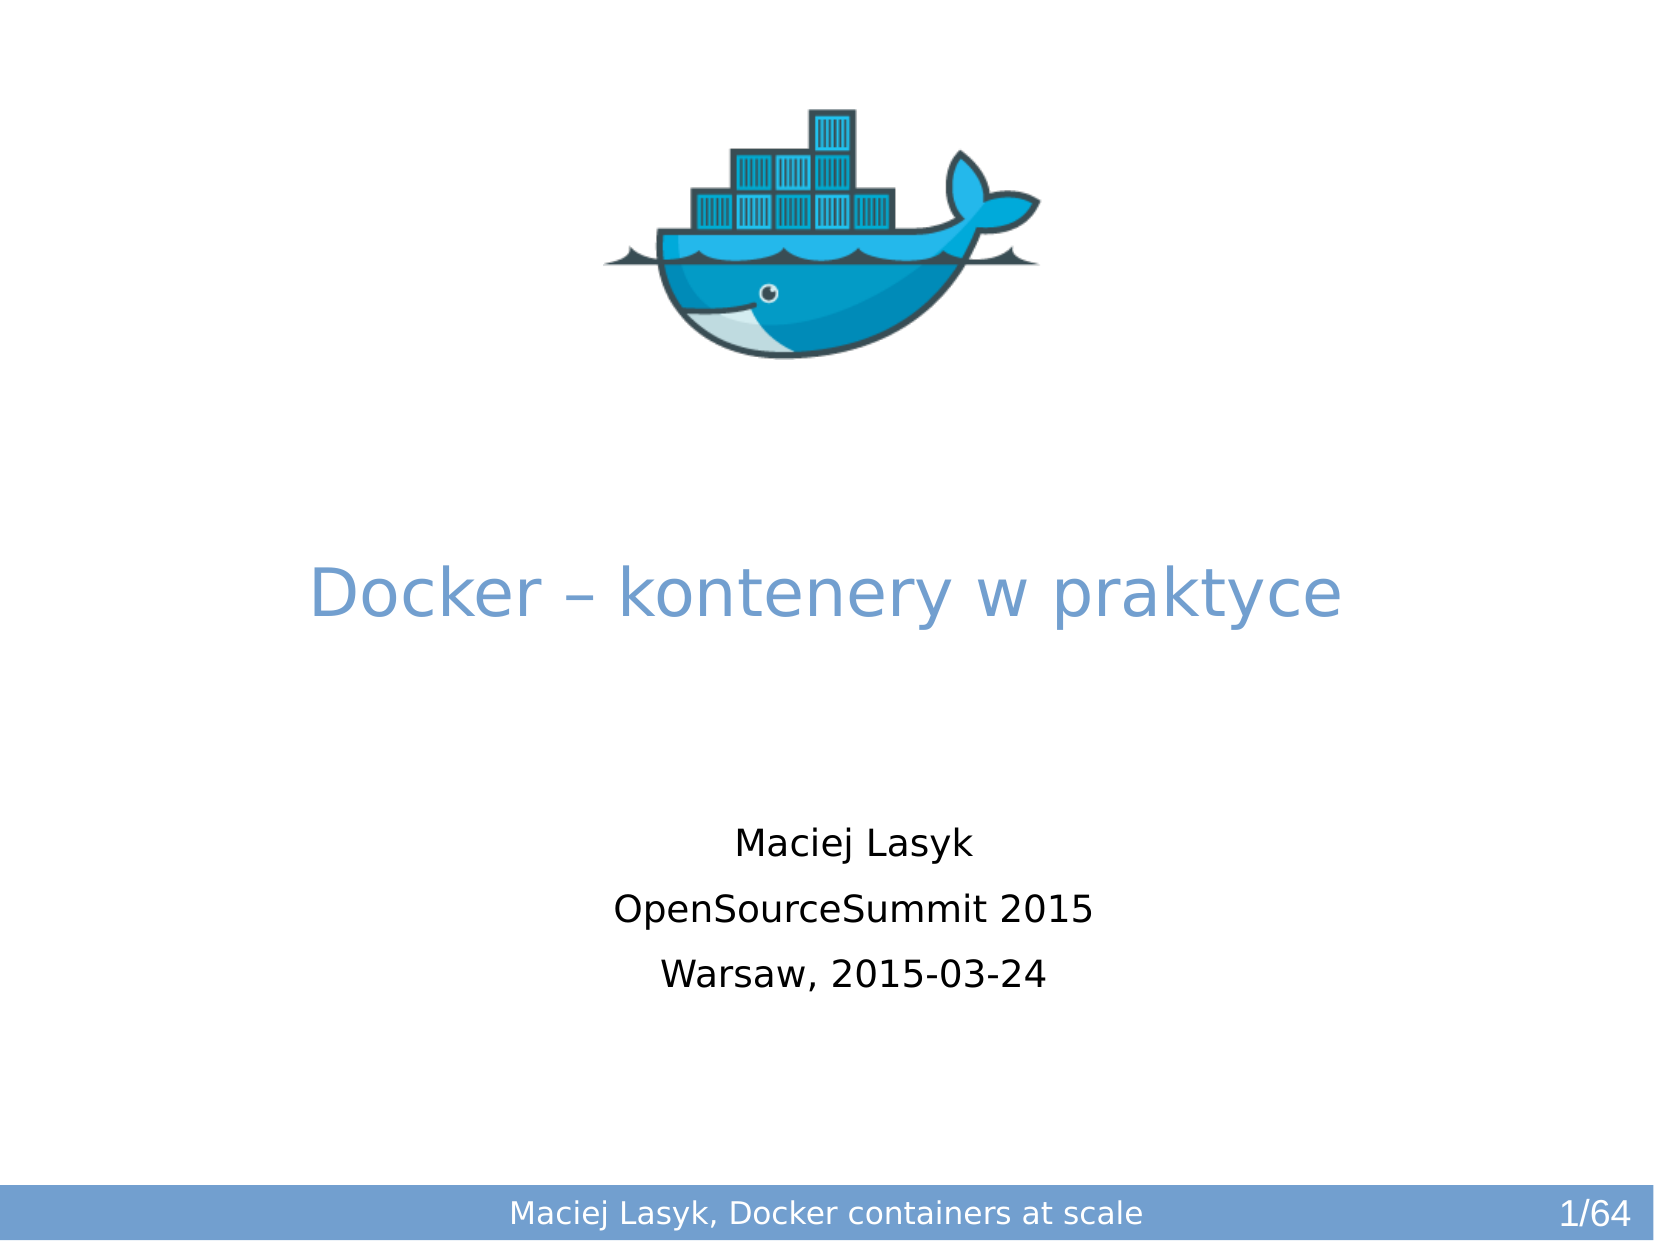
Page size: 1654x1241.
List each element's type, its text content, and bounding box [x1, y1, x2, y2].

text_box Docker – kontenery w praktyce [293, 547, 1360, 641]
text_box 1/64 [1533, 1185, 1647, 1241]
text_box [0, 1185, 1533, 1241]
picture [603, 109, 1051, 361]
text_box Maciej Lasyk, Docker containers at scale [494, 1188, 1160, 1240]
text_box Maciej Lasyk OpenSourceSummit 2015 Warsaw, 2015-03-24 [598, 793, 1110, 982]
text_box [1647, 1185, 1654, 1241]
